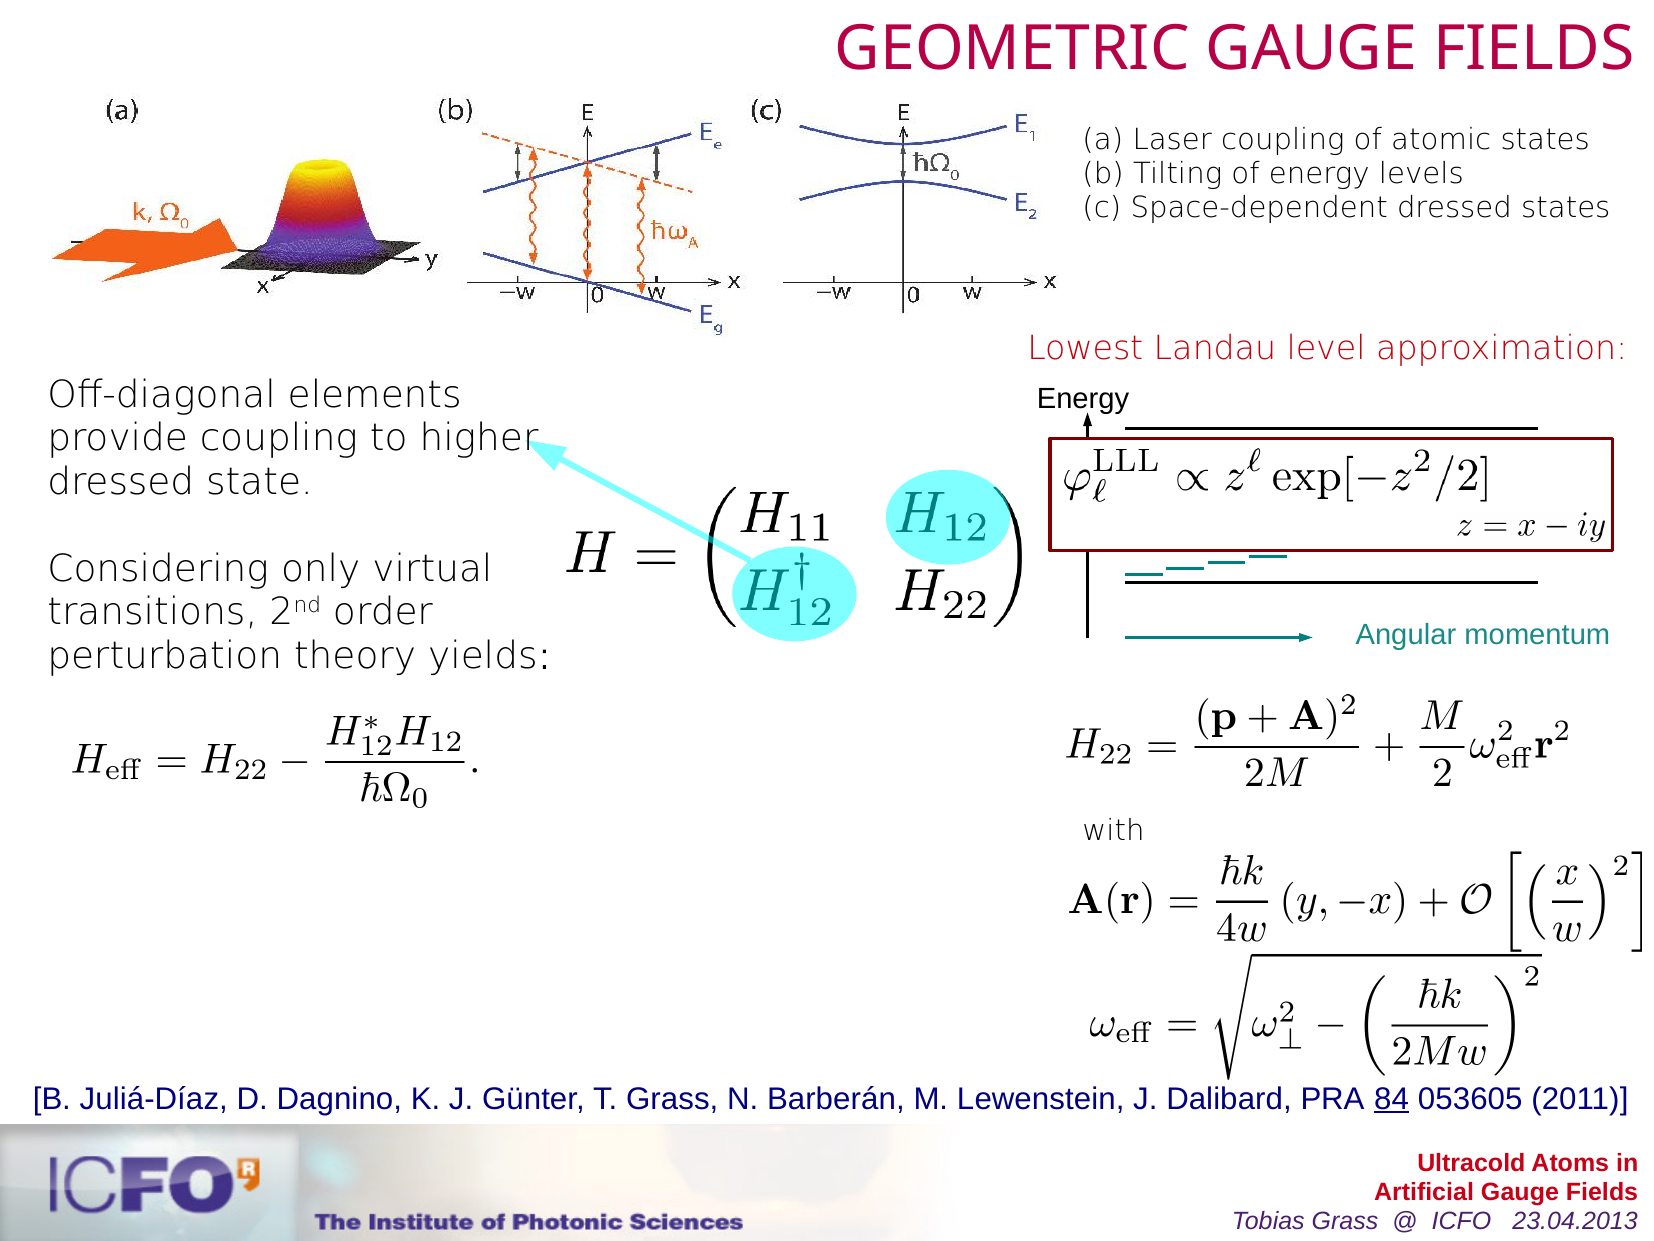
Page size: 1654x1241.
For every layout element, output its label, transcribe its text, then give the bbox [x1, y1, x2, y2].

picture [597, 486, 748, 627]
picture [1064, 448, 1487, 502]
text_box Energy [1020, 420, 1246, 424]
text_box Angular momentum [1339, 609, 1651, 660]
text_box (a) Laser coupling of atomic states (b) Tilting of energy levels (c) Space-dependent dressed states [1081, 114, 1654, 264]
picture [1457, 512, 1605, 542]
picture [0, 1124, 976, 1241]
text_box Lowest Landau level approximation: [1012, 321, 1651, 420]
text_box [885, 469, 1011, 565]
text_box Ultracold Atoms in Artificial Gauge Fields Tobias Grass @ ICFO 23.04.2013 [712, 1138, 1654, 1241]
picture [620, 486, 1022, 627]
picture [1069, 851, 1642, 952]
picture [51, 85, 1081, 338]
picture [1090, 954, 1542, 1080]
picture [1066, 694, 1568, 786]
text_box GEOMETRIC GAUGE FIELDS [0, 0, 1651, 99]
text_box [B. Juliá-Díaz, D. Dagnino, K. J. Günter, T. Grass, N. Barberán, M. Lewenstein, J. Dalibard, PRA 84 053605 (2011)] [17, 1073, 1645, 1124]
text_box [1050, 438, 1613, 551]
text_box Off-diagonal elements provide coupling to higher dressed state. Considering only virtual transitions, 2nd order perturbation theory yields: [32, 364, 597, 686]
text_box [732, 546, 857, 642]
picture [72, 716, 477, 808]
text_box with [1067, 805, 1276, 904]
